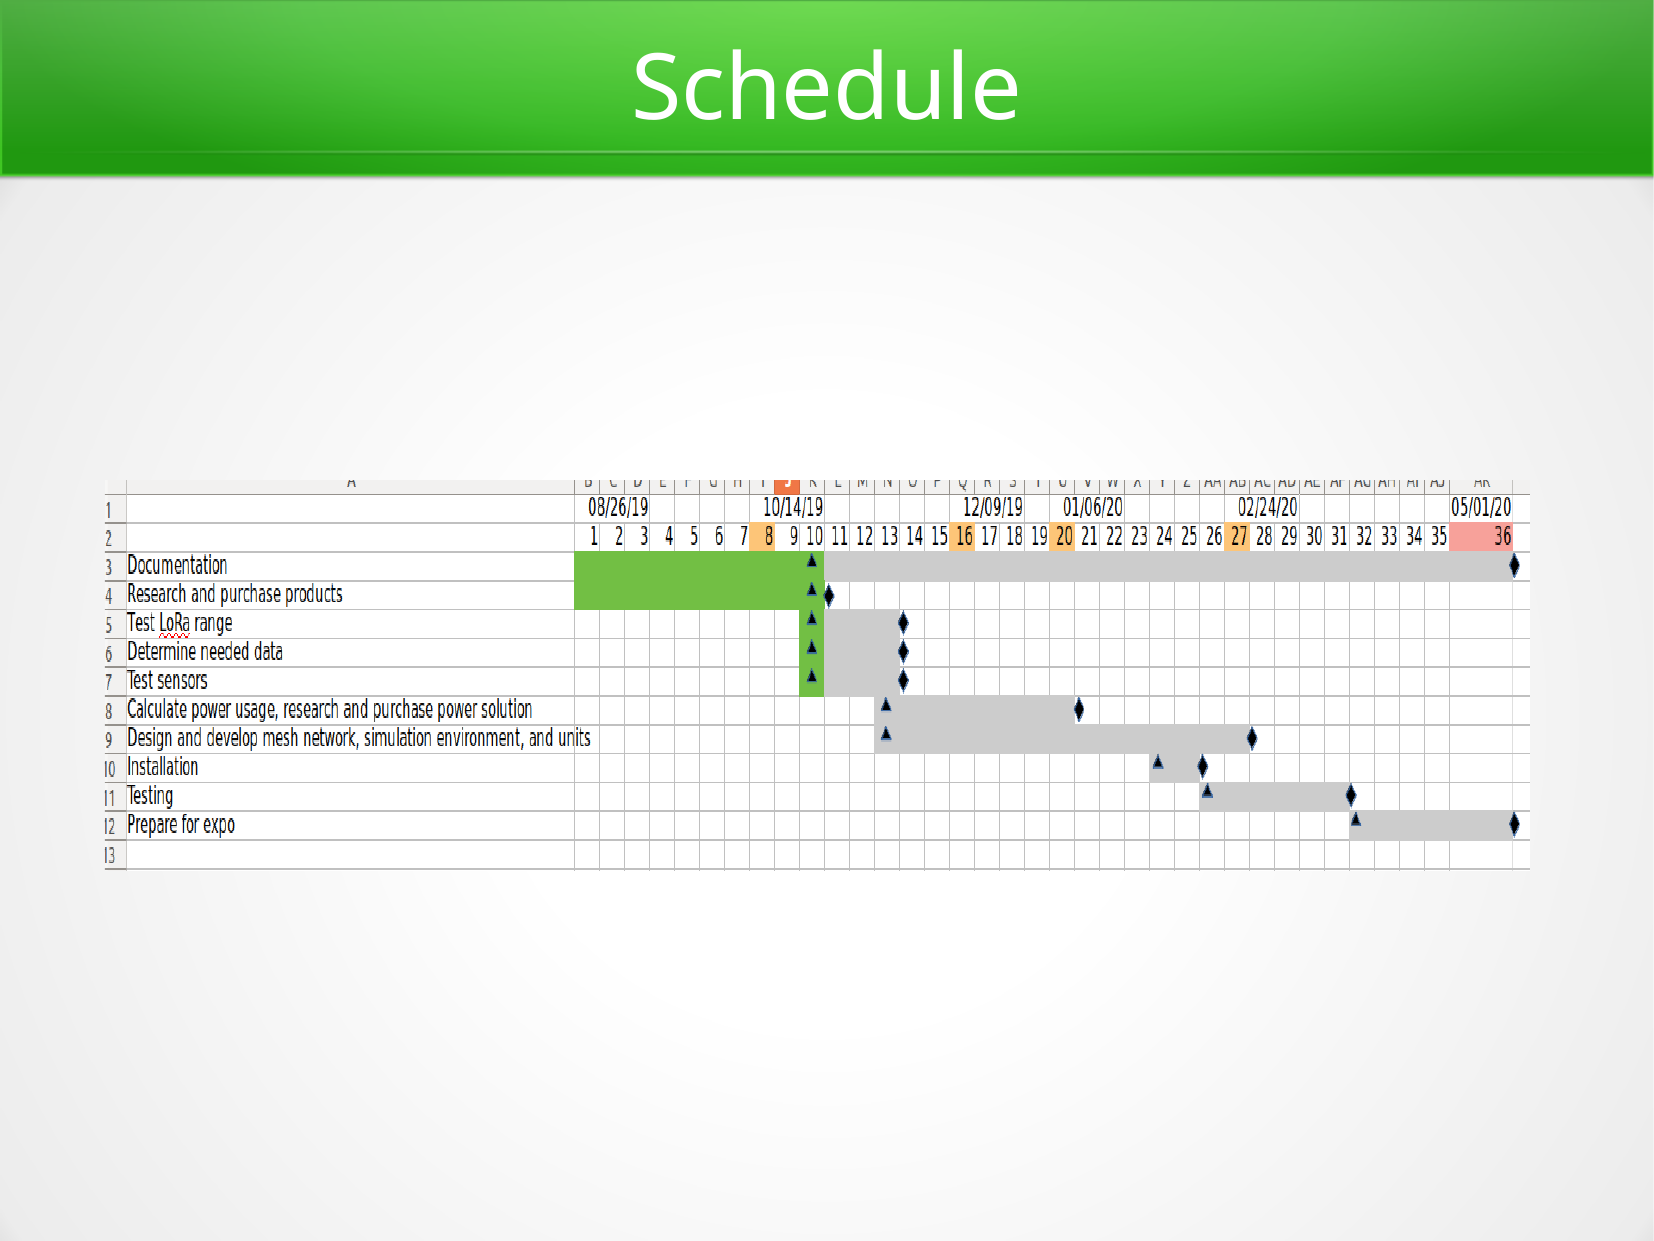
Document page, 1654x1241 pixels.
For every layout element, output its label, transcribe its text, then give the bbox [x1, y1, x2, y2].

title Schedule [82, 11, 1571, 154]
picture [0, 0, 1654, 1241]
